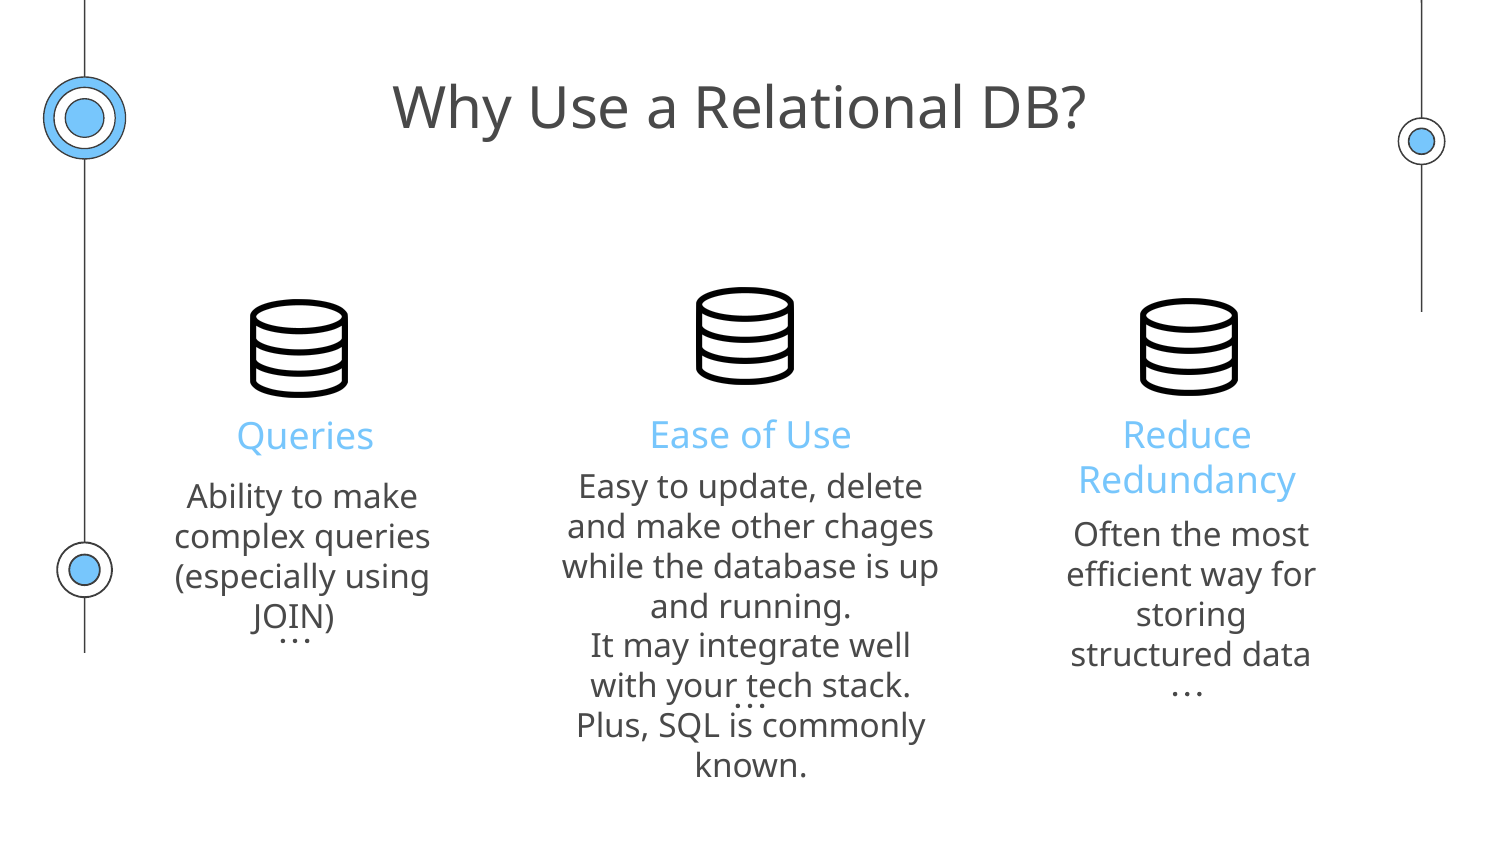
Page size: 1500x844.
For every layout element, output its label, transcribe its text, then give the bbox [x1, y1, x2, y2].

picture [250, 299, 348, 398]
subtitle Ease of Use [606, 396, 896, 450]
subtitle Reduce Redundancy [1042, 396, 1332, 450]
subtitle Ability to make complex queries (especially using JOIN) [130, 460, 476, 601]
subtitle Easy to update, delete and make other chages while the database is up and running. It may integrate well with your tech stack. Plus, SQL is commonly known. [544, 450, 958, 627]
subtitle Often the most efficient way for storing structured data [1046, 498, 1337, 676]
subtitle Queries [160, 397, 451, 452]
title Why Use a Relational DB? [281, 55, 1197, 153]
picture [1140, 298, 1238, 397]
picture [696, 287, 794, 385]
